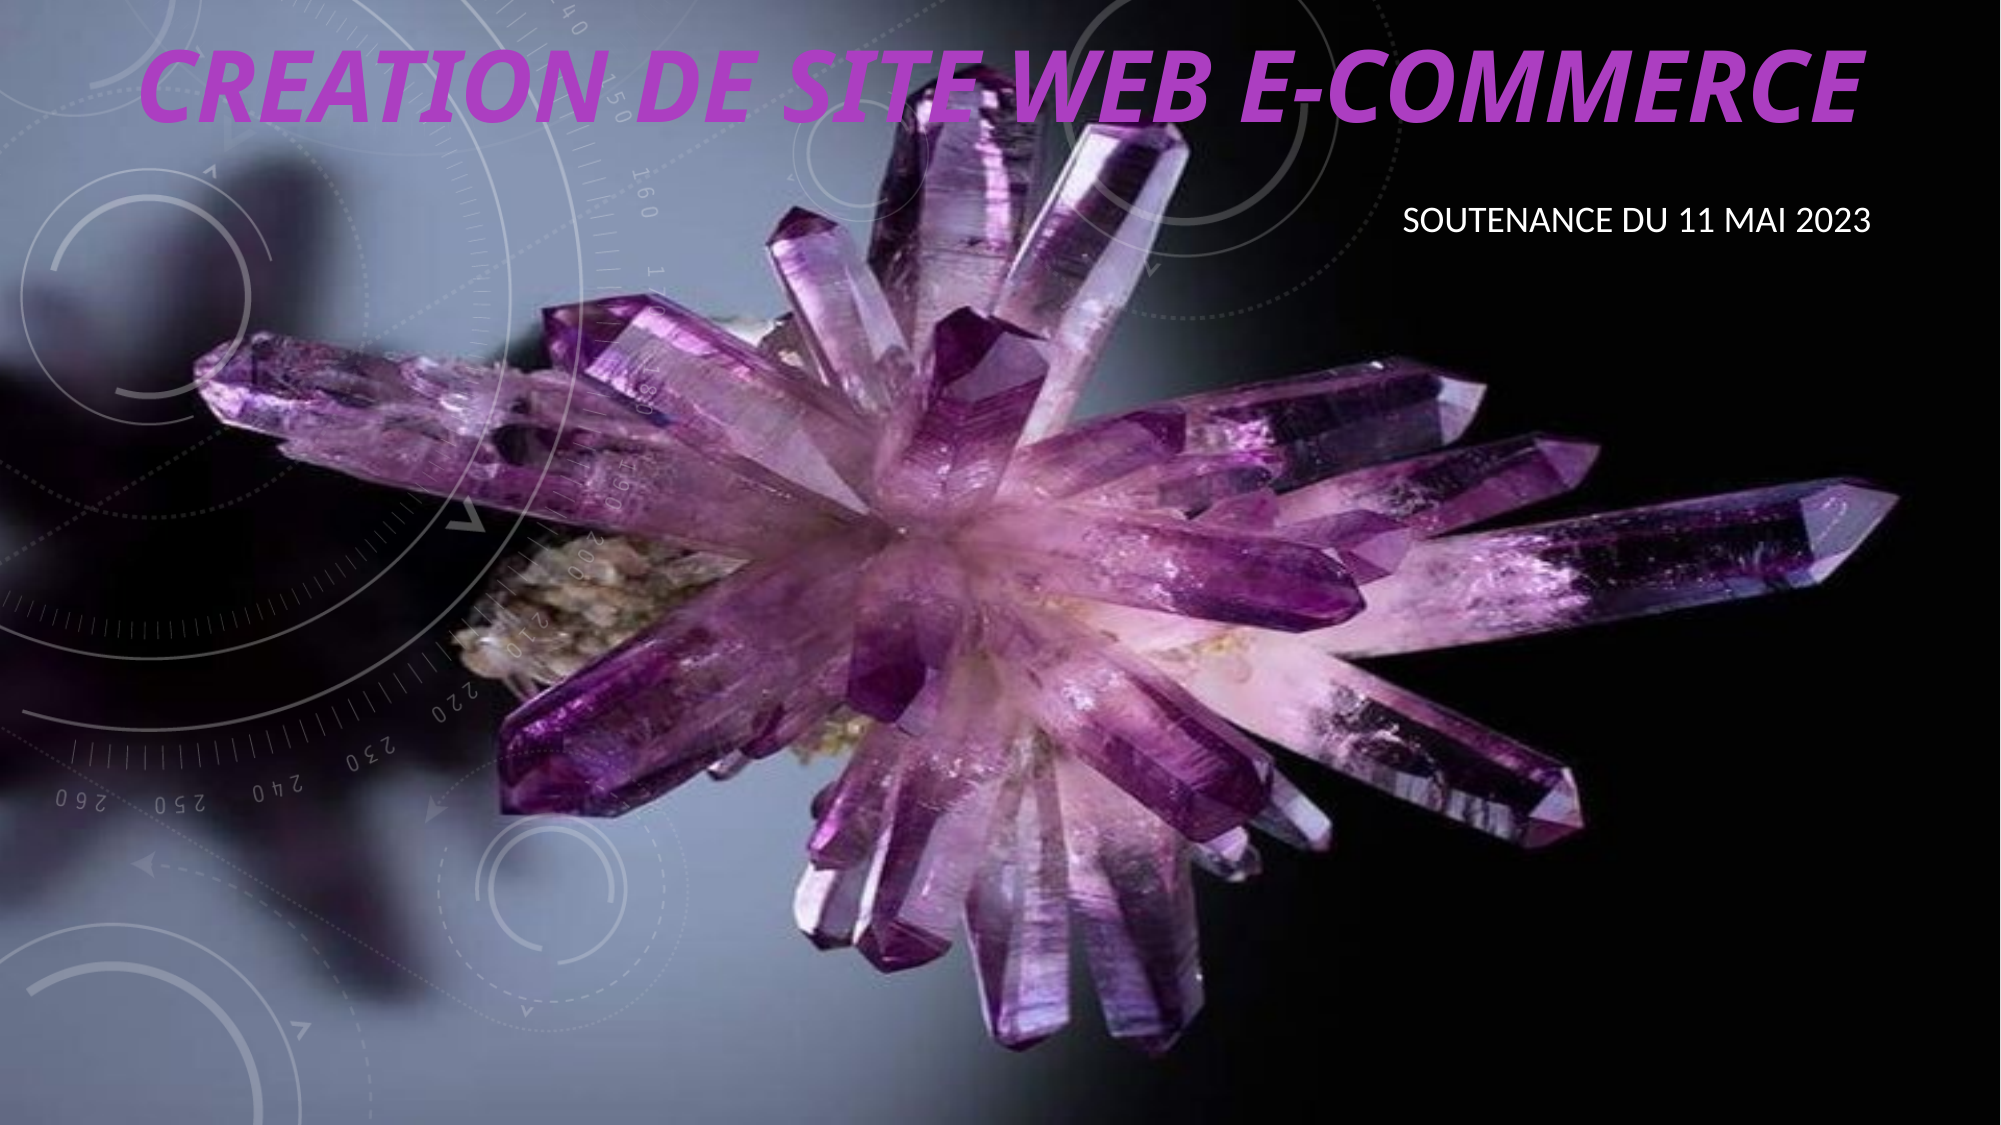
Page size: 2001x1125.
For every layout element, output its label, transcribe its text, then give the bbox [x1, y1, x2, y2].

subtitle soutenance du 11 Mai 2023 [1387, 187, 1913, 263]
picture [0, 0, 2001, 1125]
title CREATION DE SITE WEB e-COMMERCE [0, 0, 2000, 150]
